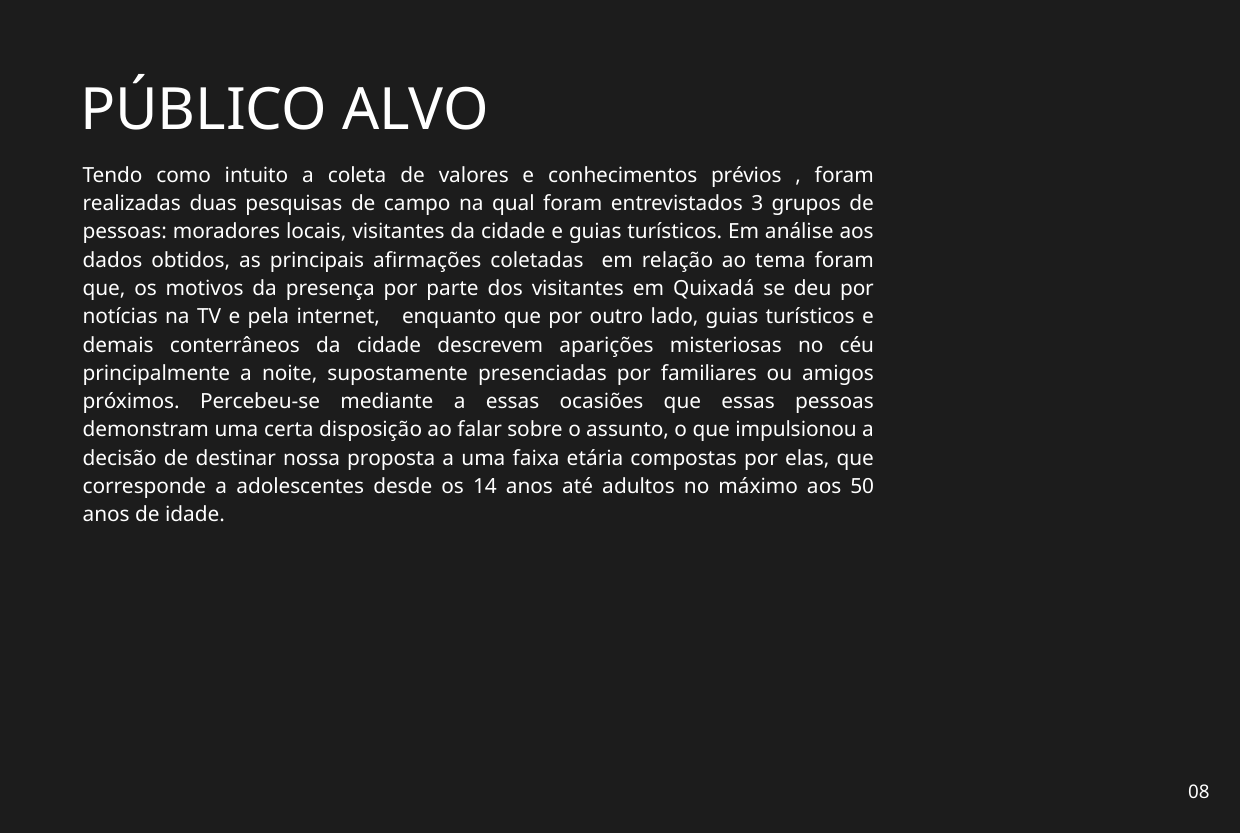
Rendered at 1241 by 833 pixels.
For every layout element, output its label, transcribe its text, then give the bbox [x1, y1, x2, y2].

text_box Tendo como intuito a coleta de valores e conhecimentos prévios , foram realizadas duas pesquisas de campo na qual foram entrevistados 3 grupos de pessoas: moradores locais, visitantes da cidade e guias turísticos. Em análise aos dados obtidos, as principais afirmações coletadas em relação ao tema foram que, os motivos da presença por parte dos visitantes em Quixadá se deu por notícias na TV e pela internet, enquanto que por outro lado, guias turísticos e demais conterrâneos da cidade descrevem aparições misteriosas no céu principalmente a noite, supostamente presenciadas por familiares ou amigos próximos. Percebeu-se mediante a essas ocasiões que essas pessoas demonstram uma certa disposição ao falar sobre o assunto, o que impulsionou a decisão de destinar nossa proposta a uma faixa etária compostas por elas, que corresponde a adolescentes desde os 14 anos até adultos no máximo aos 50 anos de idade. [82, 134, 875, 699]
title PÚBLICO ALVO [80, 26, 1156, 188]
title 08 [1181, 778, 1217, 805]
